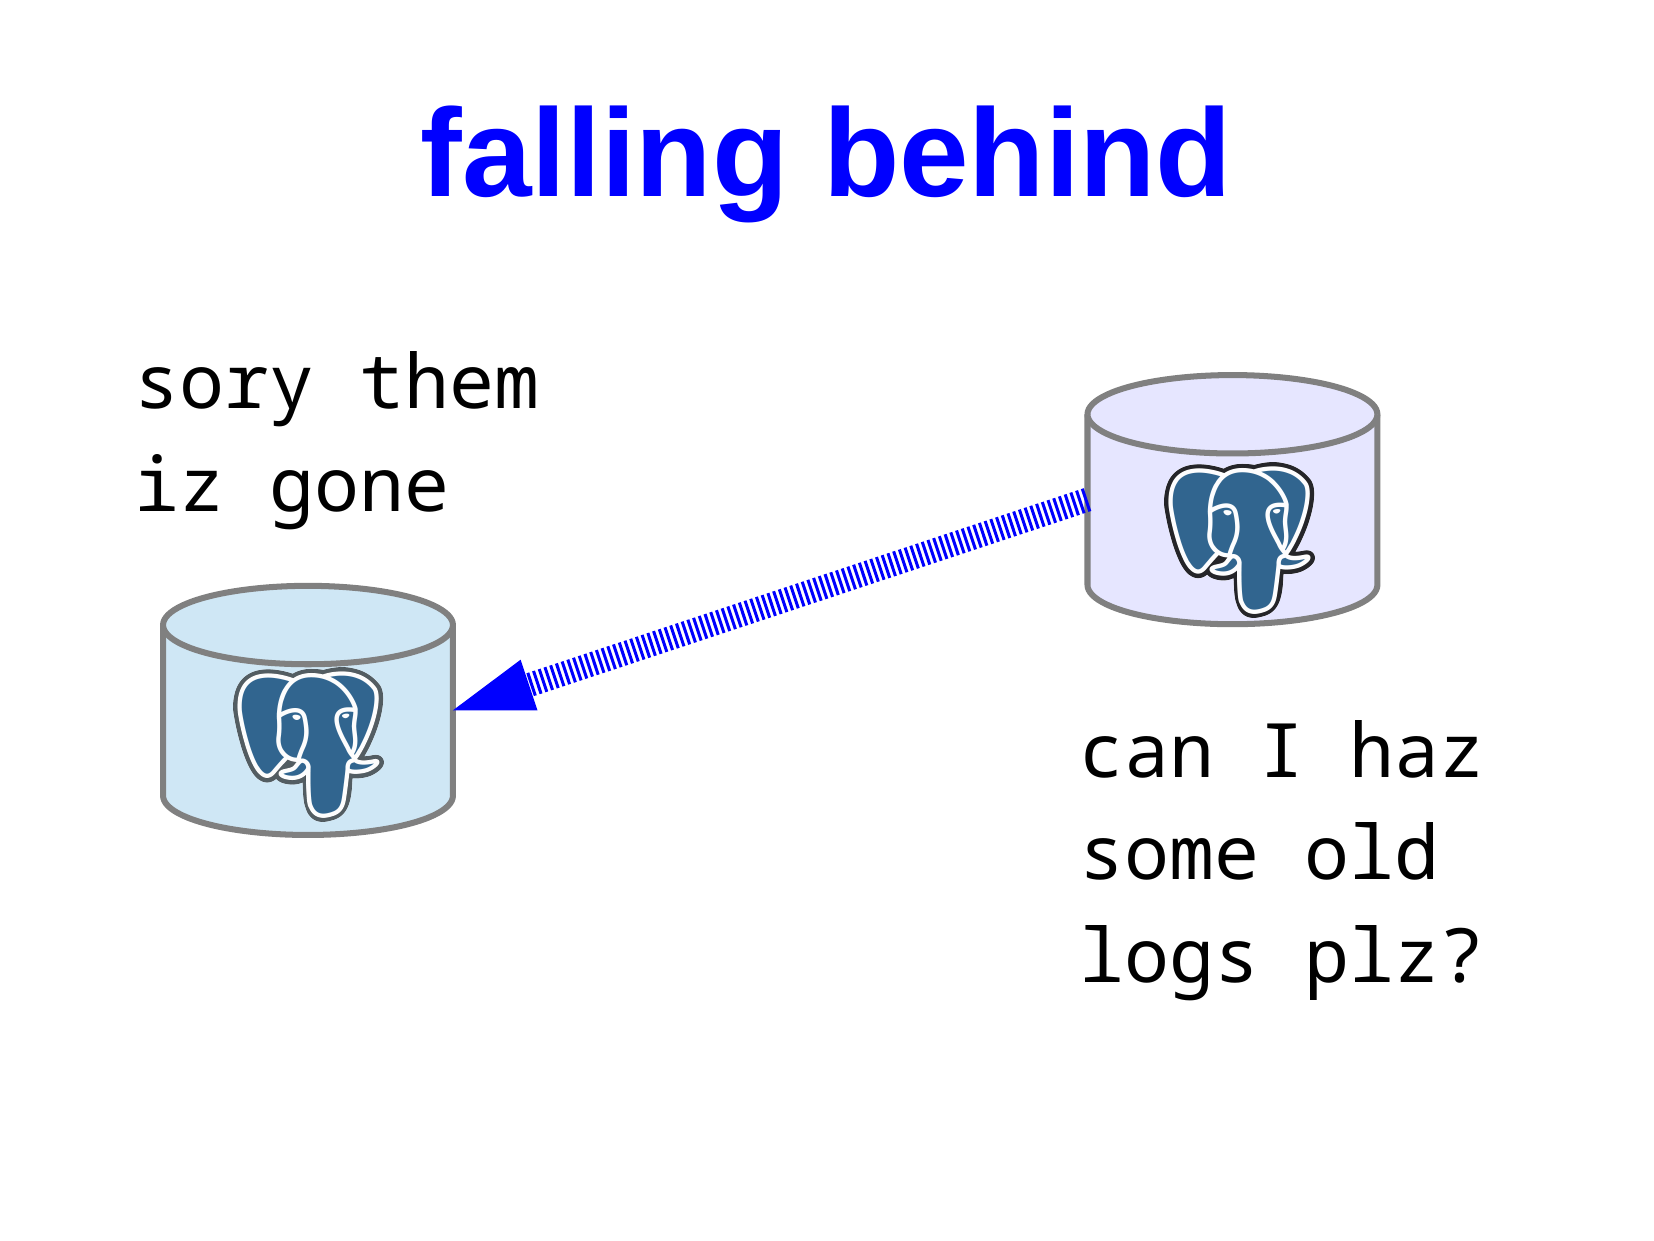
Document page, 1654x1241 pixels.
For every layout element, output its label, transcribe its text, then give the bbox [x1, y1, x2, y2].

text_box sory them iz gone [120, 321, 571, 511]
text_box can I haz some old logs plz? [1065, 690, 1516, 966]
picture [233, 667, 384, 822]
picture [1164, 462, 1315, 618]
text_box [163, 585, 453, 835]
title falling behind [82, 49, 1571, 257]
text_box [1087, 375, 1378, 625]
